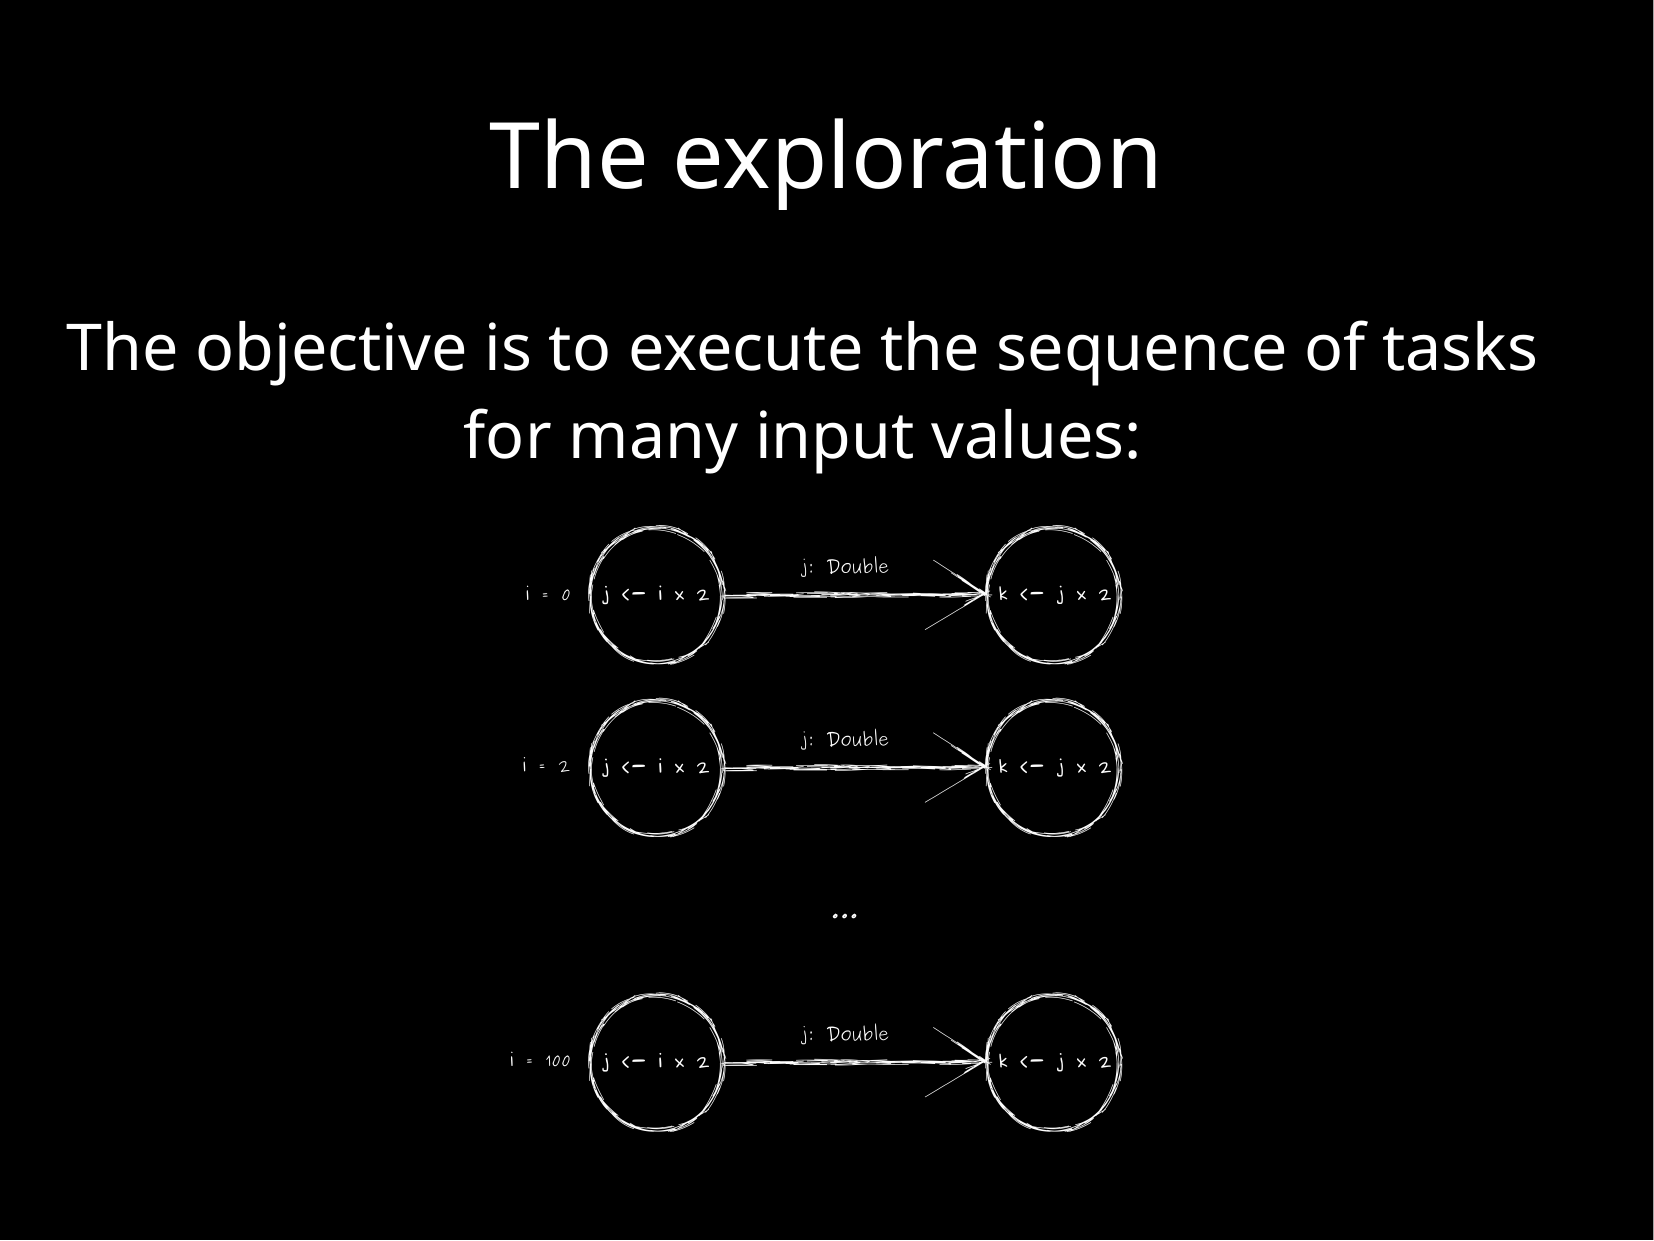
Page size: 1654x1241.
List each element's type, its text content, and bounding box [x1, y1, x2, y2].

title The exploration [82, 49, 1571, 257]
picture [511, 525, 1123, 1132]
list The objective is to execute the sequence of tasks for many input values: [59, 301, 1548, 479]
